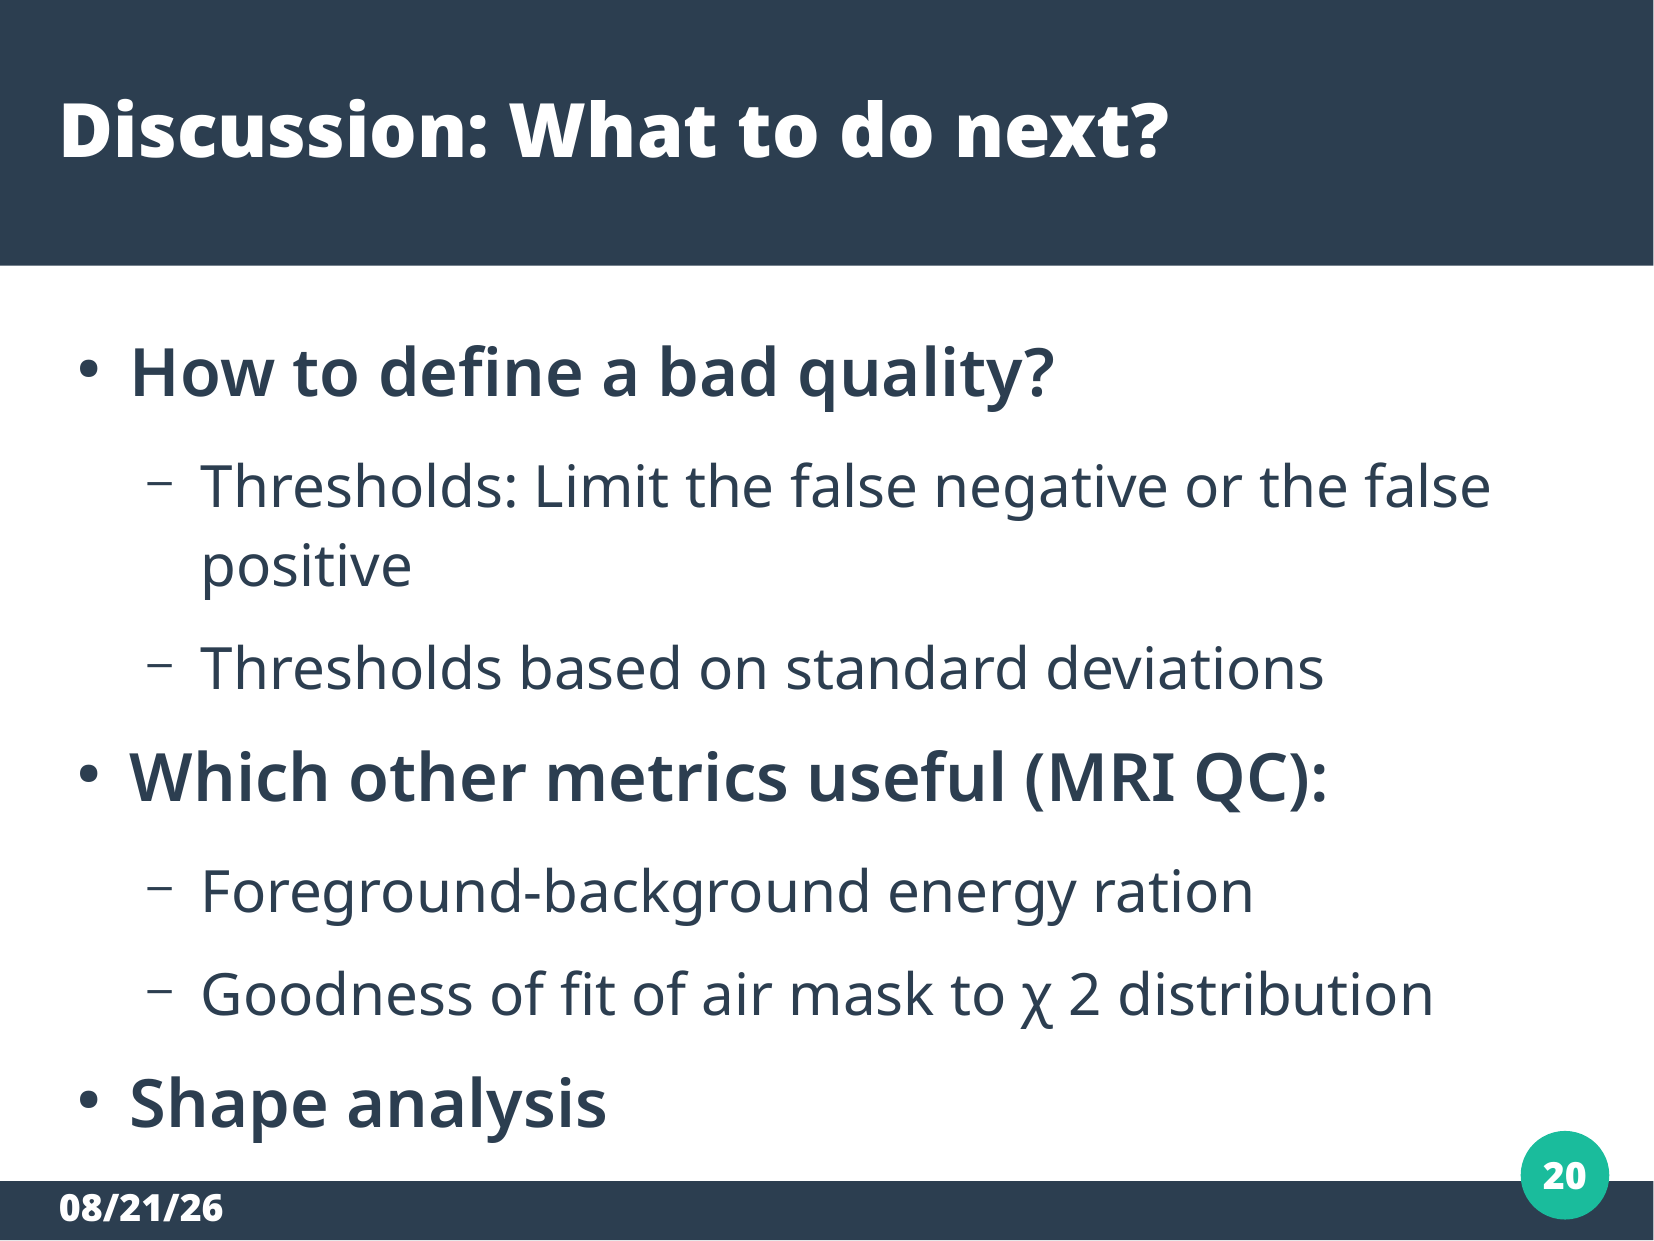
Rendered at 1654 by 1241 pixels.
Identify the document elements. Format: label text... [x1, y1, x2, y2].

title Discussion: What to do next? [59, 49, 1595, 207]
list How to define a bad quality? Thresholds: Limit the false negative or the false positive Thresholds based on standard deviations Which other metrics useful (MRI QC): Foreground-background energy ration Goodness of fit of air mask to χ 2 distribution Shape analysis [59, 324, 1595, 1152]
